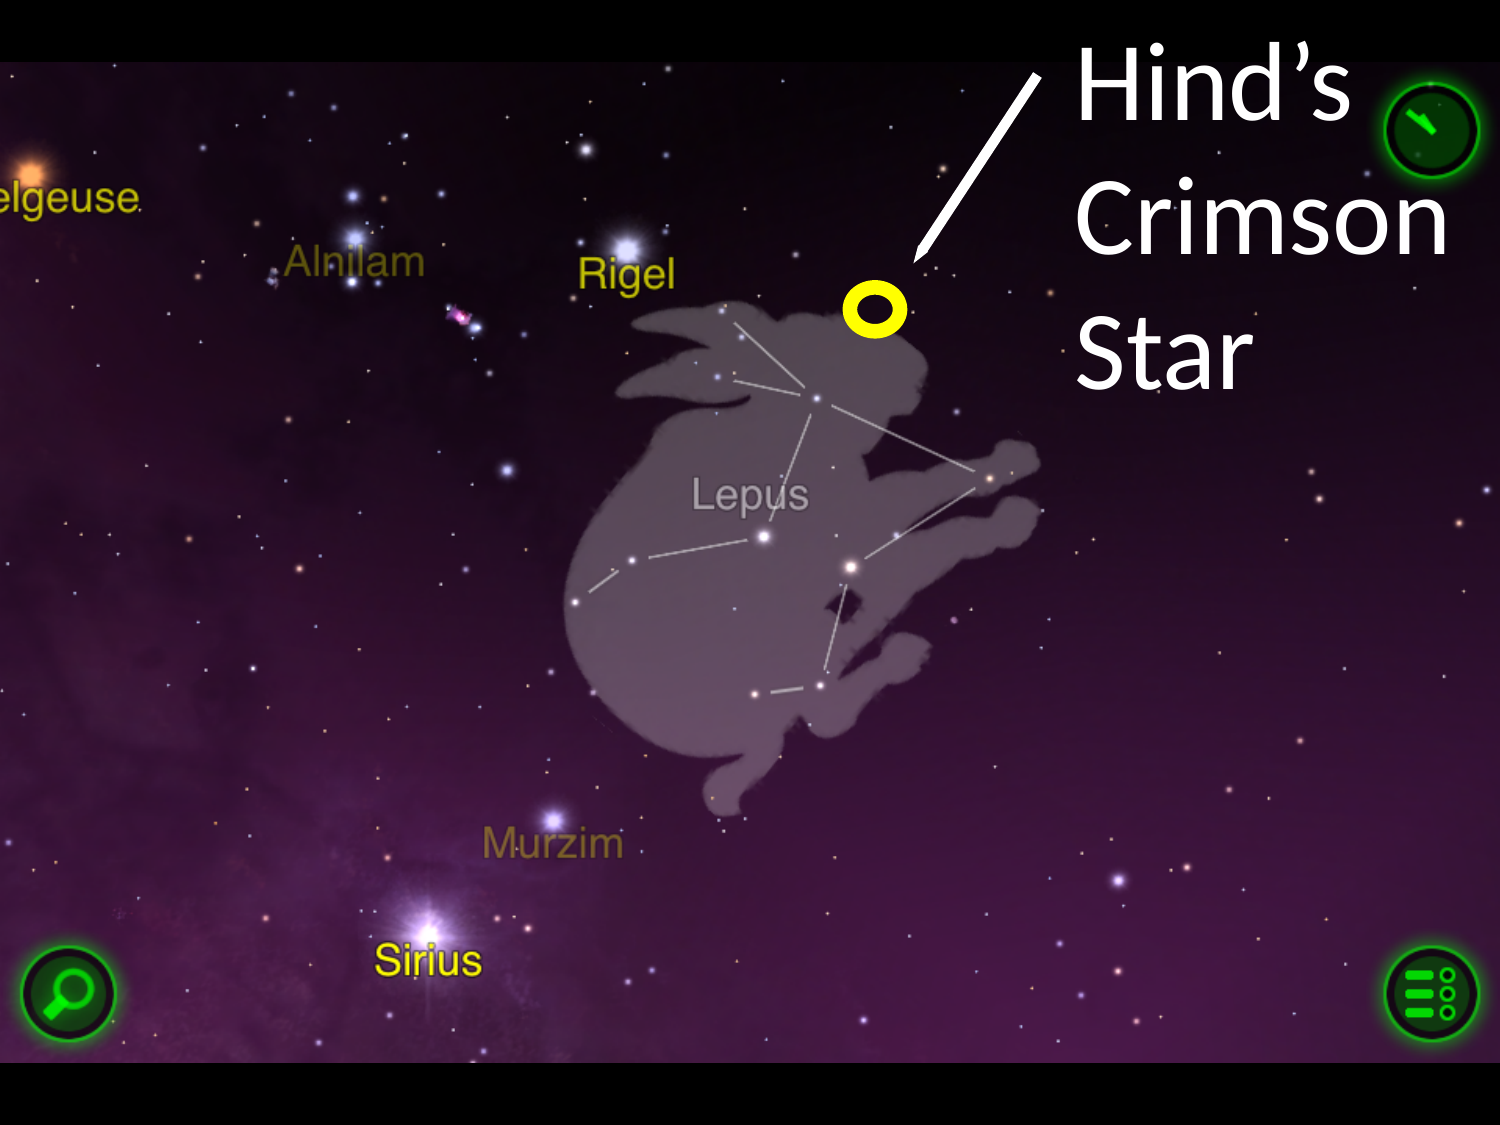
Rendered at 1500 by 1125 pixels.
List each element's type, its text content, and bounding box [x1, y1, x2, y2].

text_box Hind’s Crimson Star [1059, 0, 1500, 425]
picture [0, 62, 1500, 1063]
